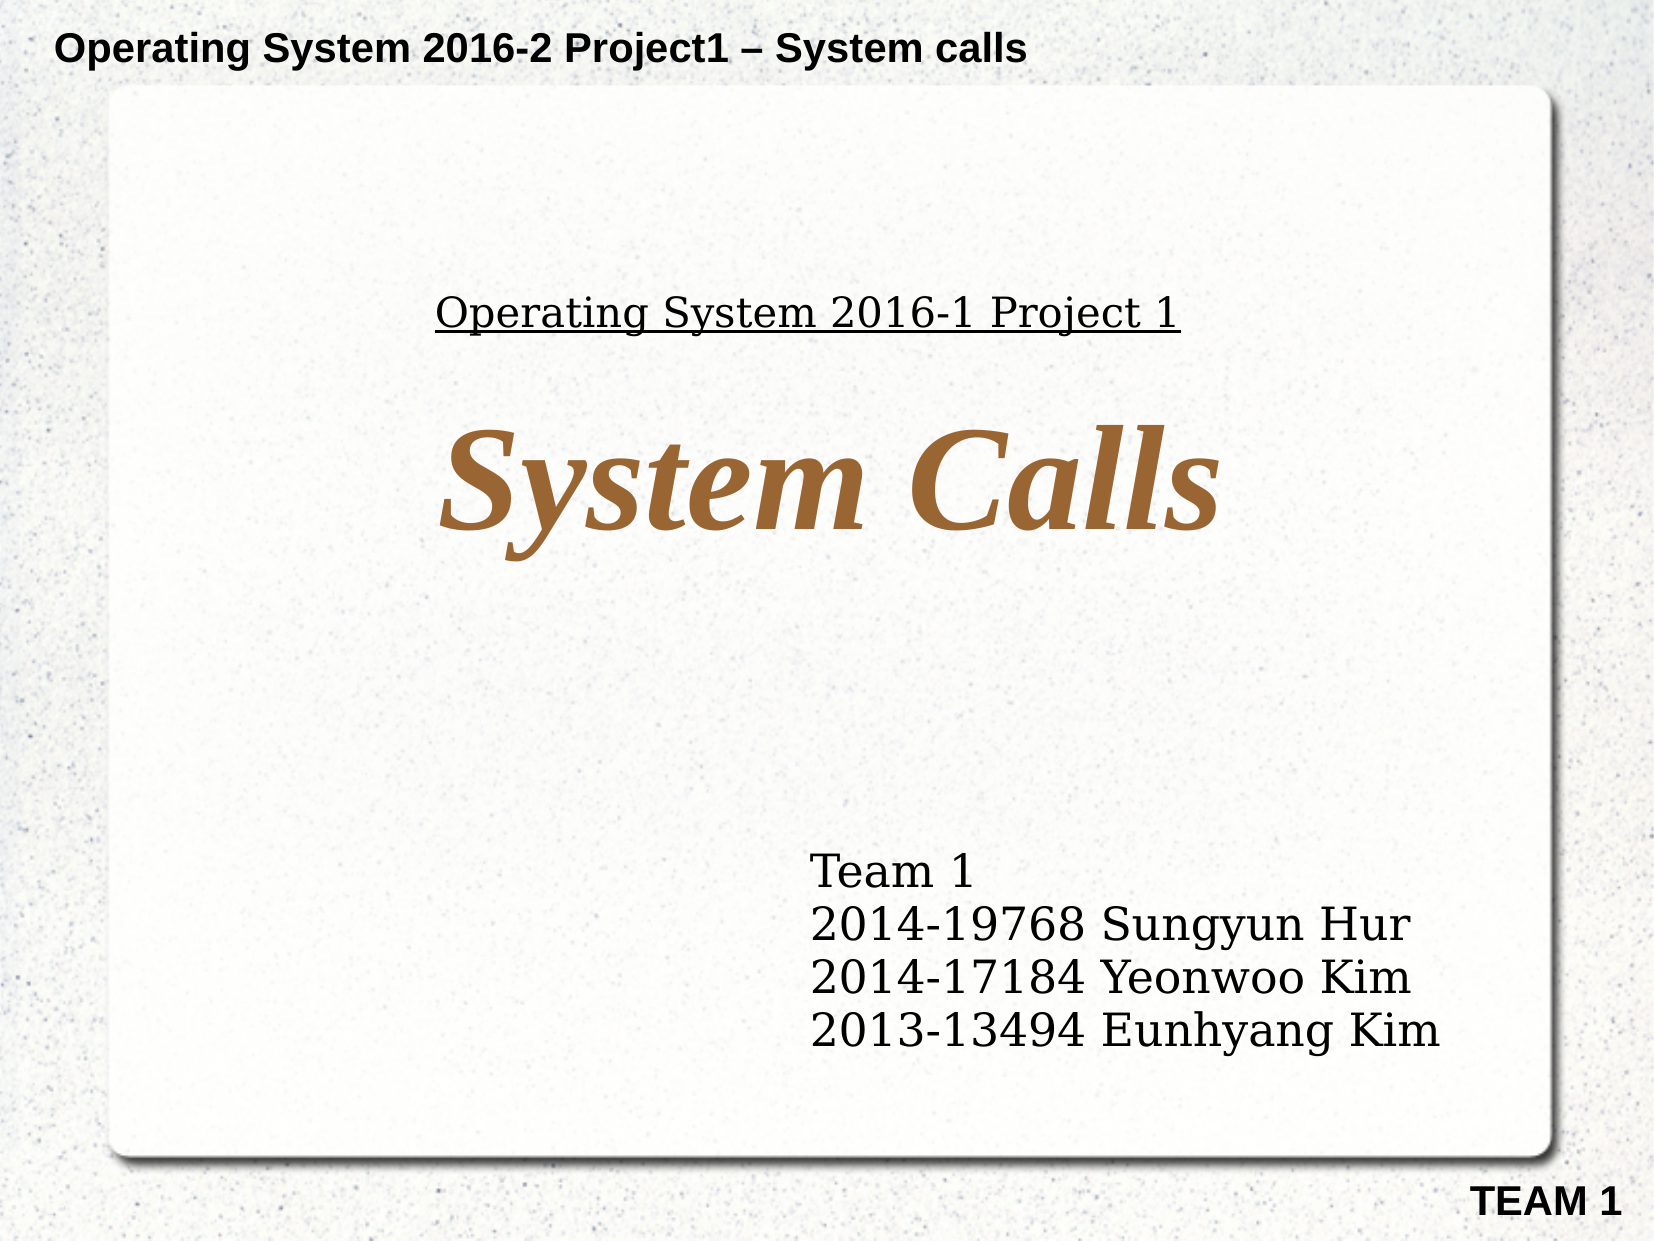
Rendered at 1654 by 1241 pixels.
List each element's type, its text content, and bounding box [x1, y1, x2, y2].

text_box TEAM 1 [1455, 1170, 1651, 1232]
text_box Operating System 2016-2 Project1 – System calls [39, 16, 1195, 79]
title System Calls [86, 375, 1576, 583]
text_box Team 1 2014-19768 Sungyun Hur 2014-17184 Yeonwoo Kim 2013-13494 Eunhyang Kim [795, 837, 1486, 1066]
text_box Operating System 2016-1 Project 1 [420, 281, 1351, 346]
picture [0, 0, 1654, 1241]
